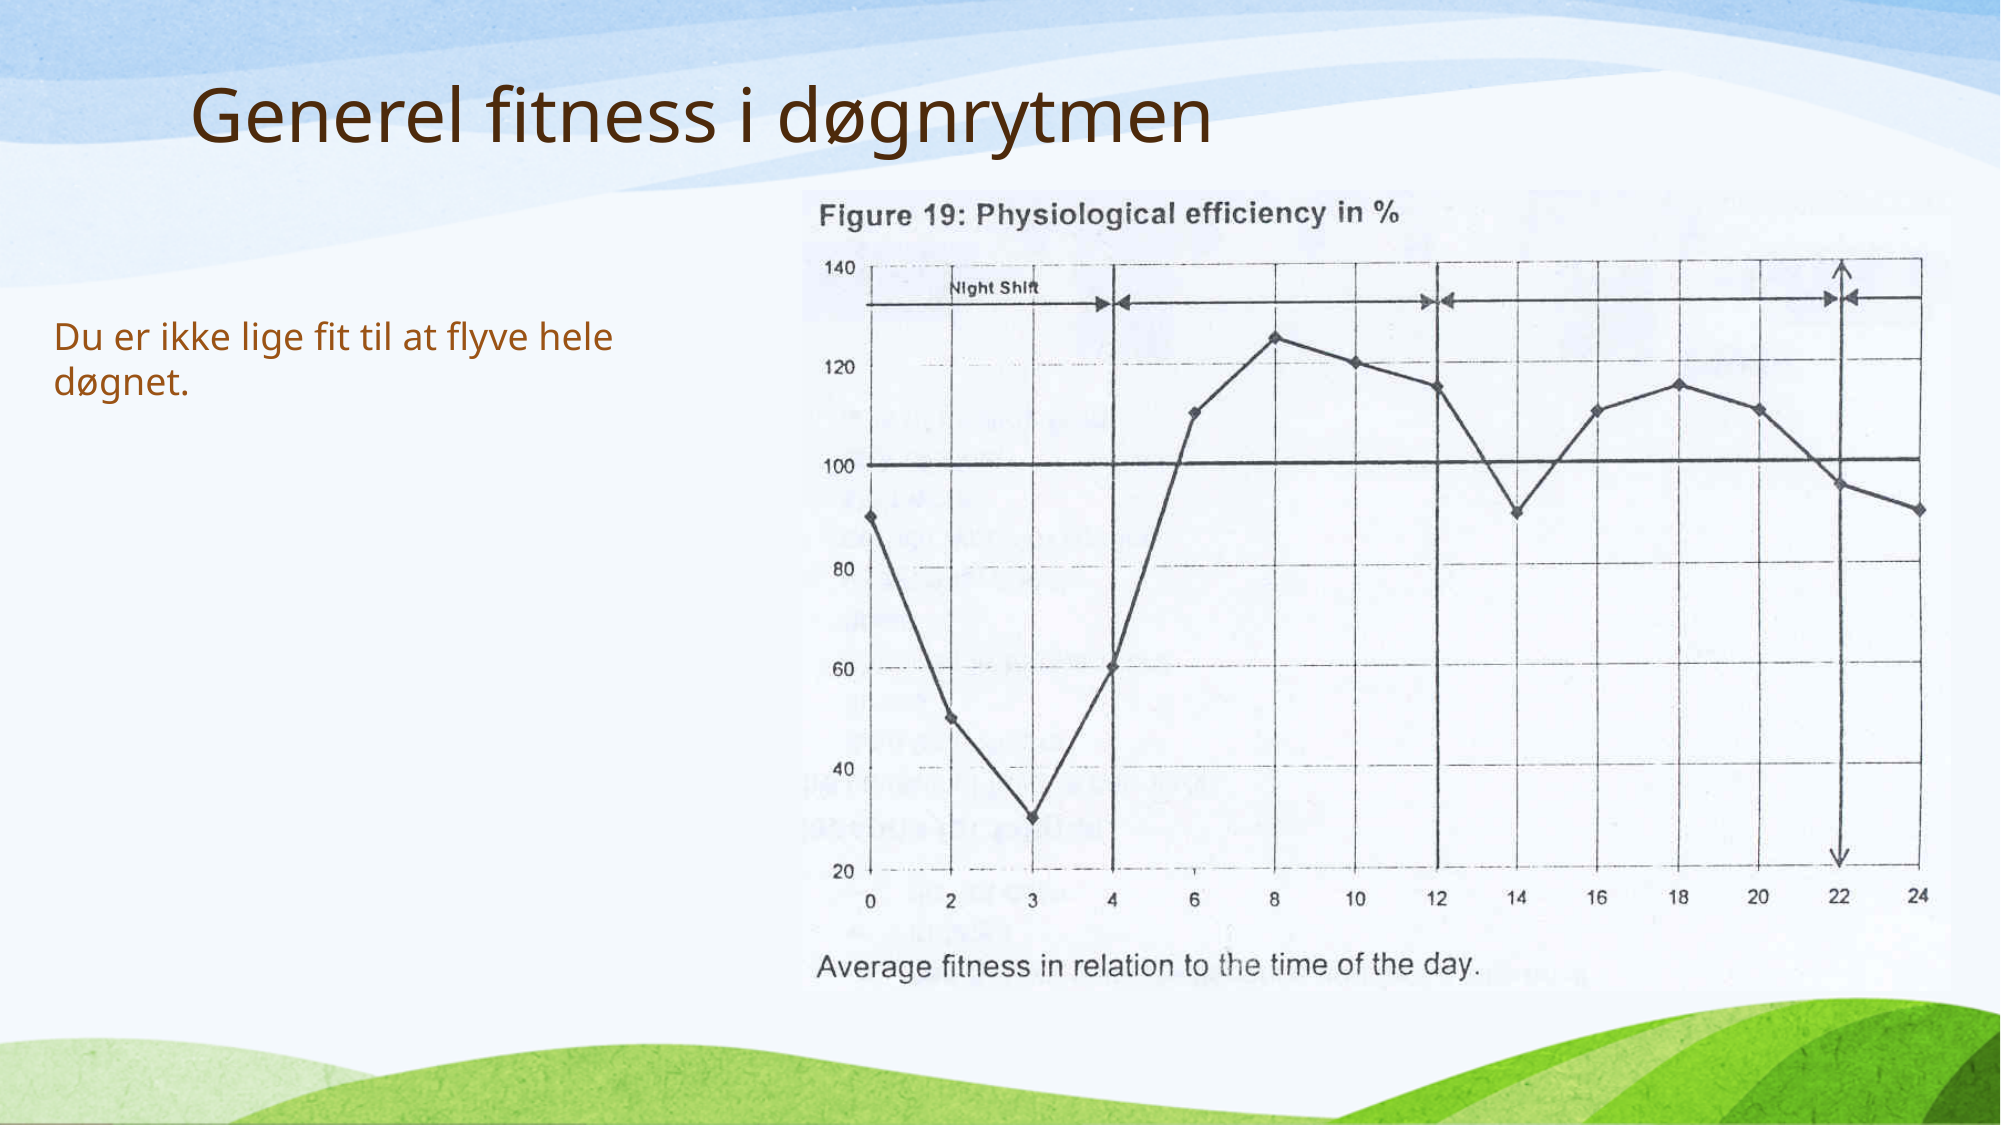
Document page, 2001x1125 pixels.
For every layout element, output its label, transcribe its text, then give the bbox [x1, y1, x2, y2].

picture [0, 0, 2001, 1125]
title Generel fitness i døgnrytmen [174, 50, 1825, 167]
text_box Du er ikke lige fit til at flyve hele døgnet. [38, 305, 731, 411]
